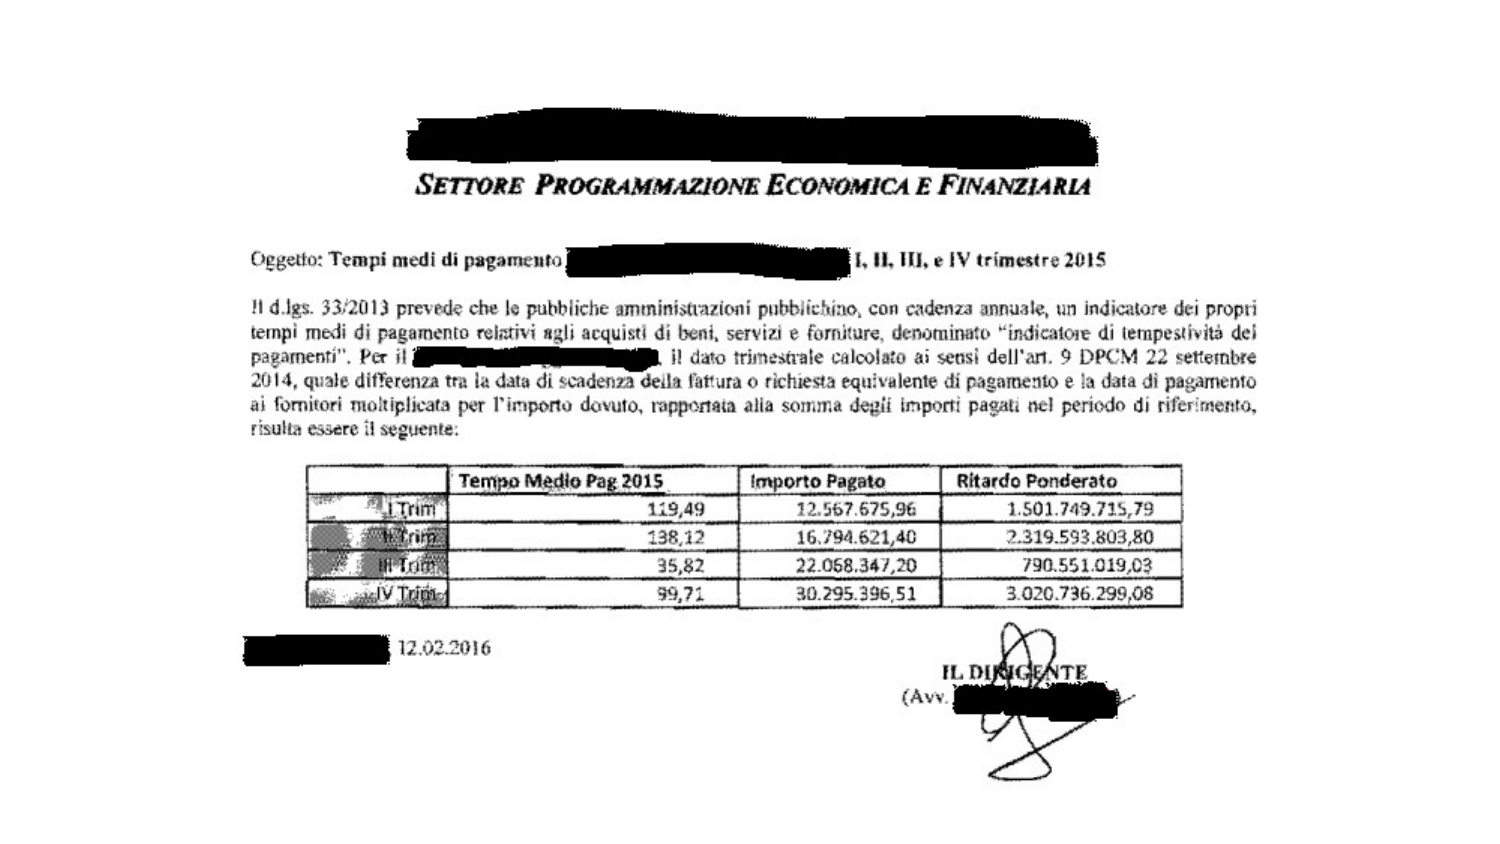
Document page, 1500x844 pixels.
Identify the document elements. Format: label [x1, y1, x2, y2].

picture [225, 93, 1277, 791]
